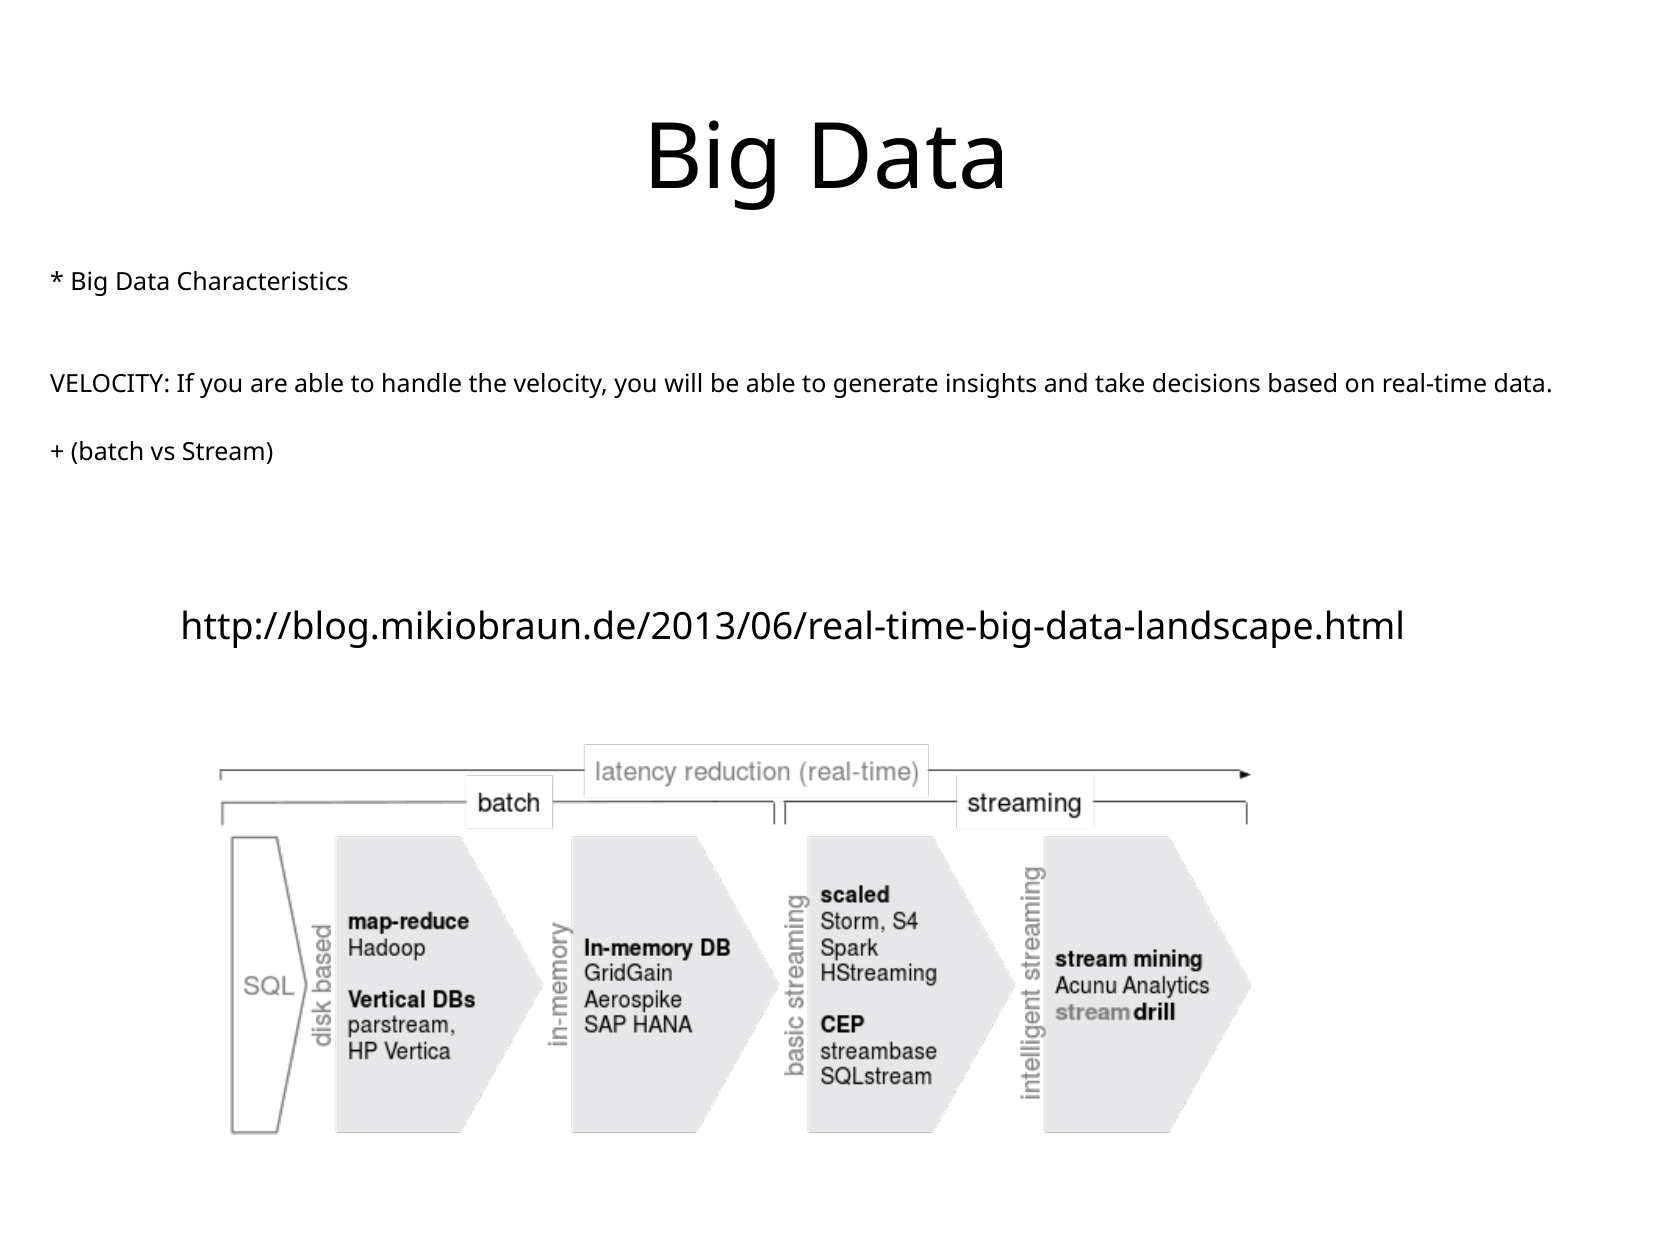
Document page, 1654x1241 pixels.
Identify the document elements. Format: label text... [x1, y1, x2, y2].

picture [212, 743, 1276, 1158]
text_box http://blog.mikiobraun.de/2013/06/real-time-big-data-landscape.html [165, 592, 1496, 652]
title Big Data [82, 49, 1571, 256]
text_box * Big Data Characteristics VELOCITY: If you are able to handle the velocity, you will be able to generate insights and take decisions based on real-time data. + (batch vs Stream) [35, 256, 1571, 535]
